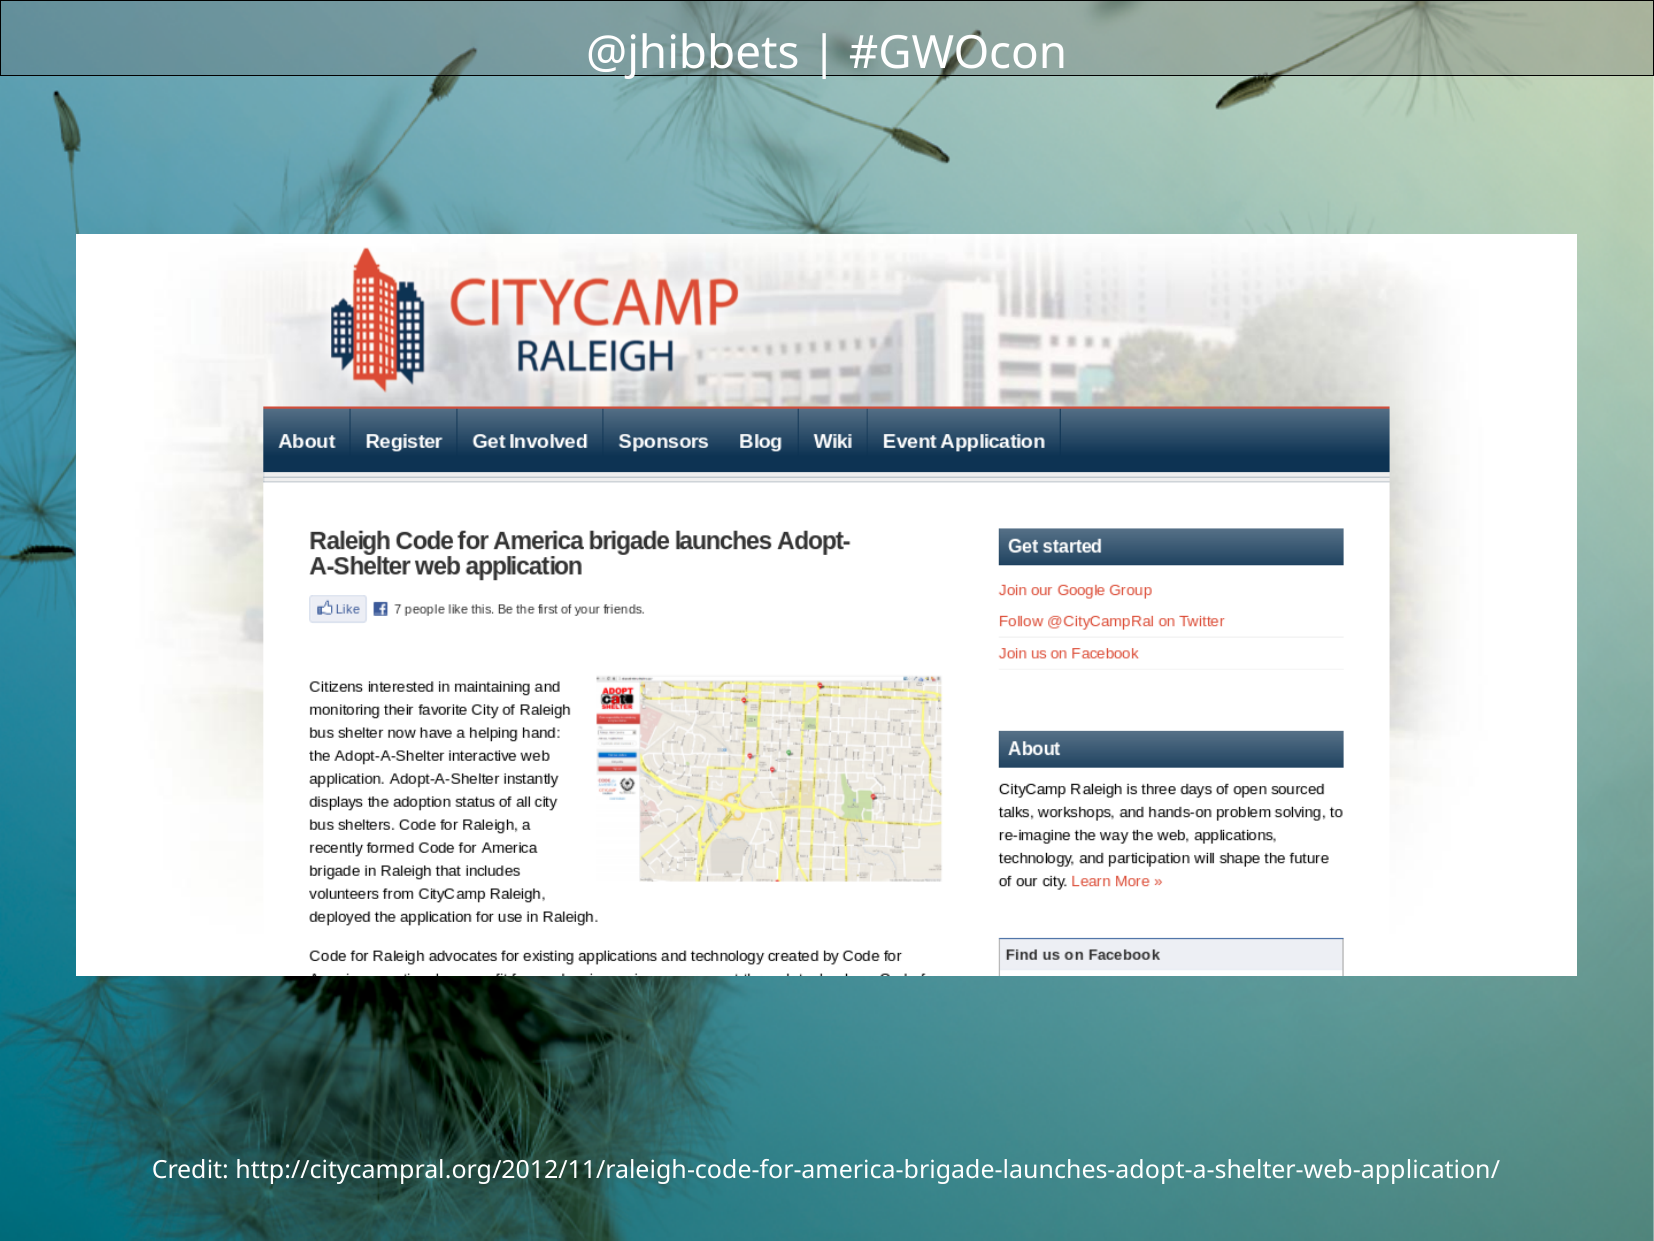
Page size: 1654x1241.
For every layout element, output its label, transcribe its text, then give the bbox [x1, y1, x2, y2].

text_box Credit: http://citycampral.org/2012/11/raleigh-code-for-america-brigade-launches-adopt-a-shelter-web-application/ [137, 1144, 1525, 1188]
picture [0, 76, 1654, 1241]
